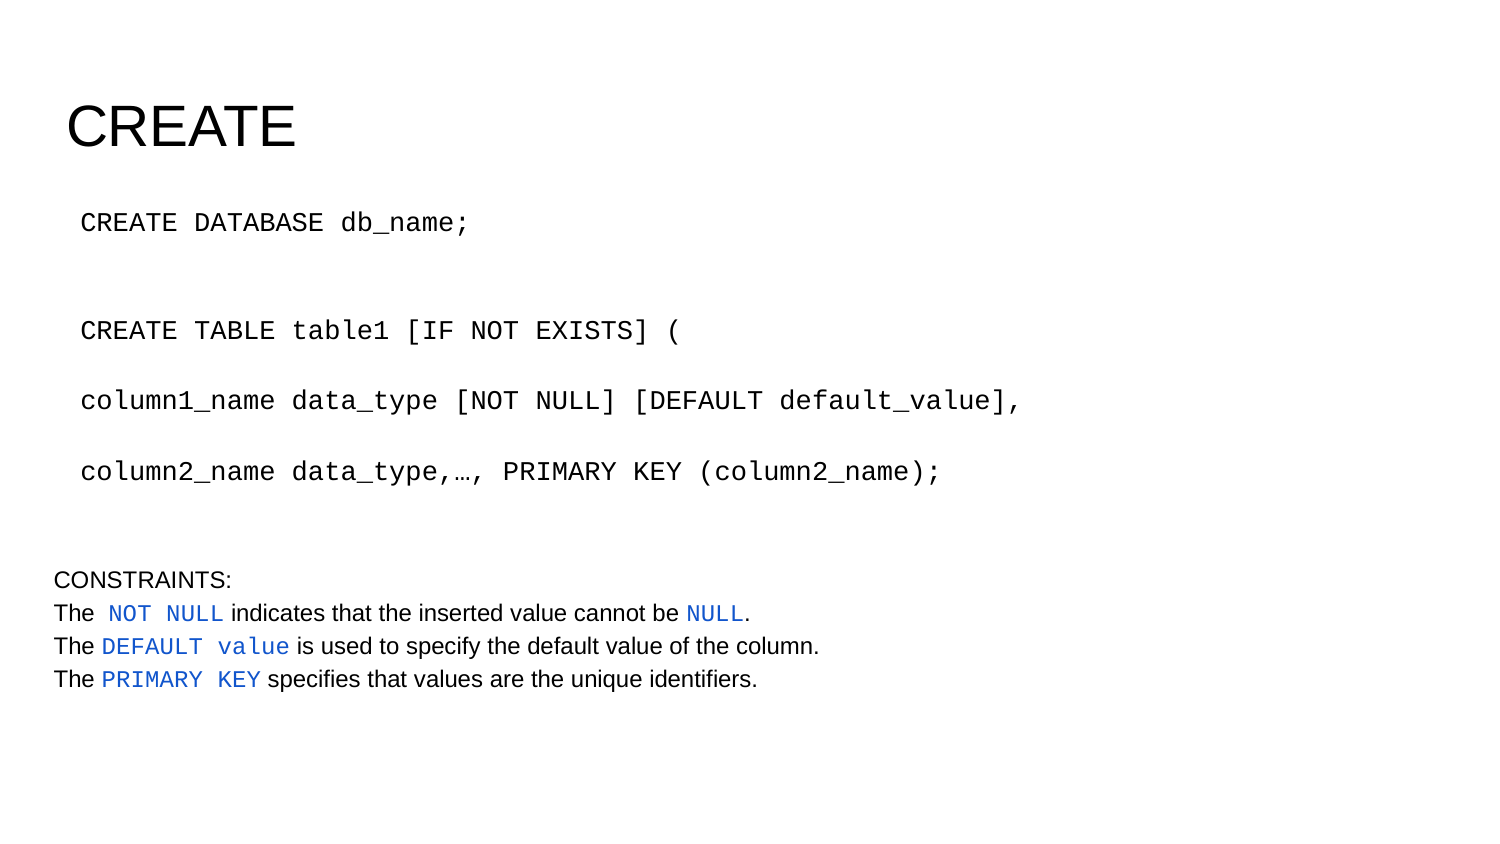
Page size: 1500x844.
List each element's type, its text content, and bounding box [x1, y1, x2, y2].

title CREATE [51, 72, 1449, 167]
text_box CREATE DATABASE db_name; [65, 184, 558, 247]
text_box CONSTRAINTS: The NOT NULL indicates that the inserted value cannot be NULL. The DEFAULT value is used to specify the default value of the column. The PRIMARY KEY specifies that values are the unique identifiers. [0, 544, 1028, 844]
list CREATE TABLE table1 [IF NOT EXISTS] ( column1_name data_type [NOT NULL] [DEFAULT default_value], column2_name data_type,…, PRIMARY KEY (column2_name); [65, 292, 1271, 515]
